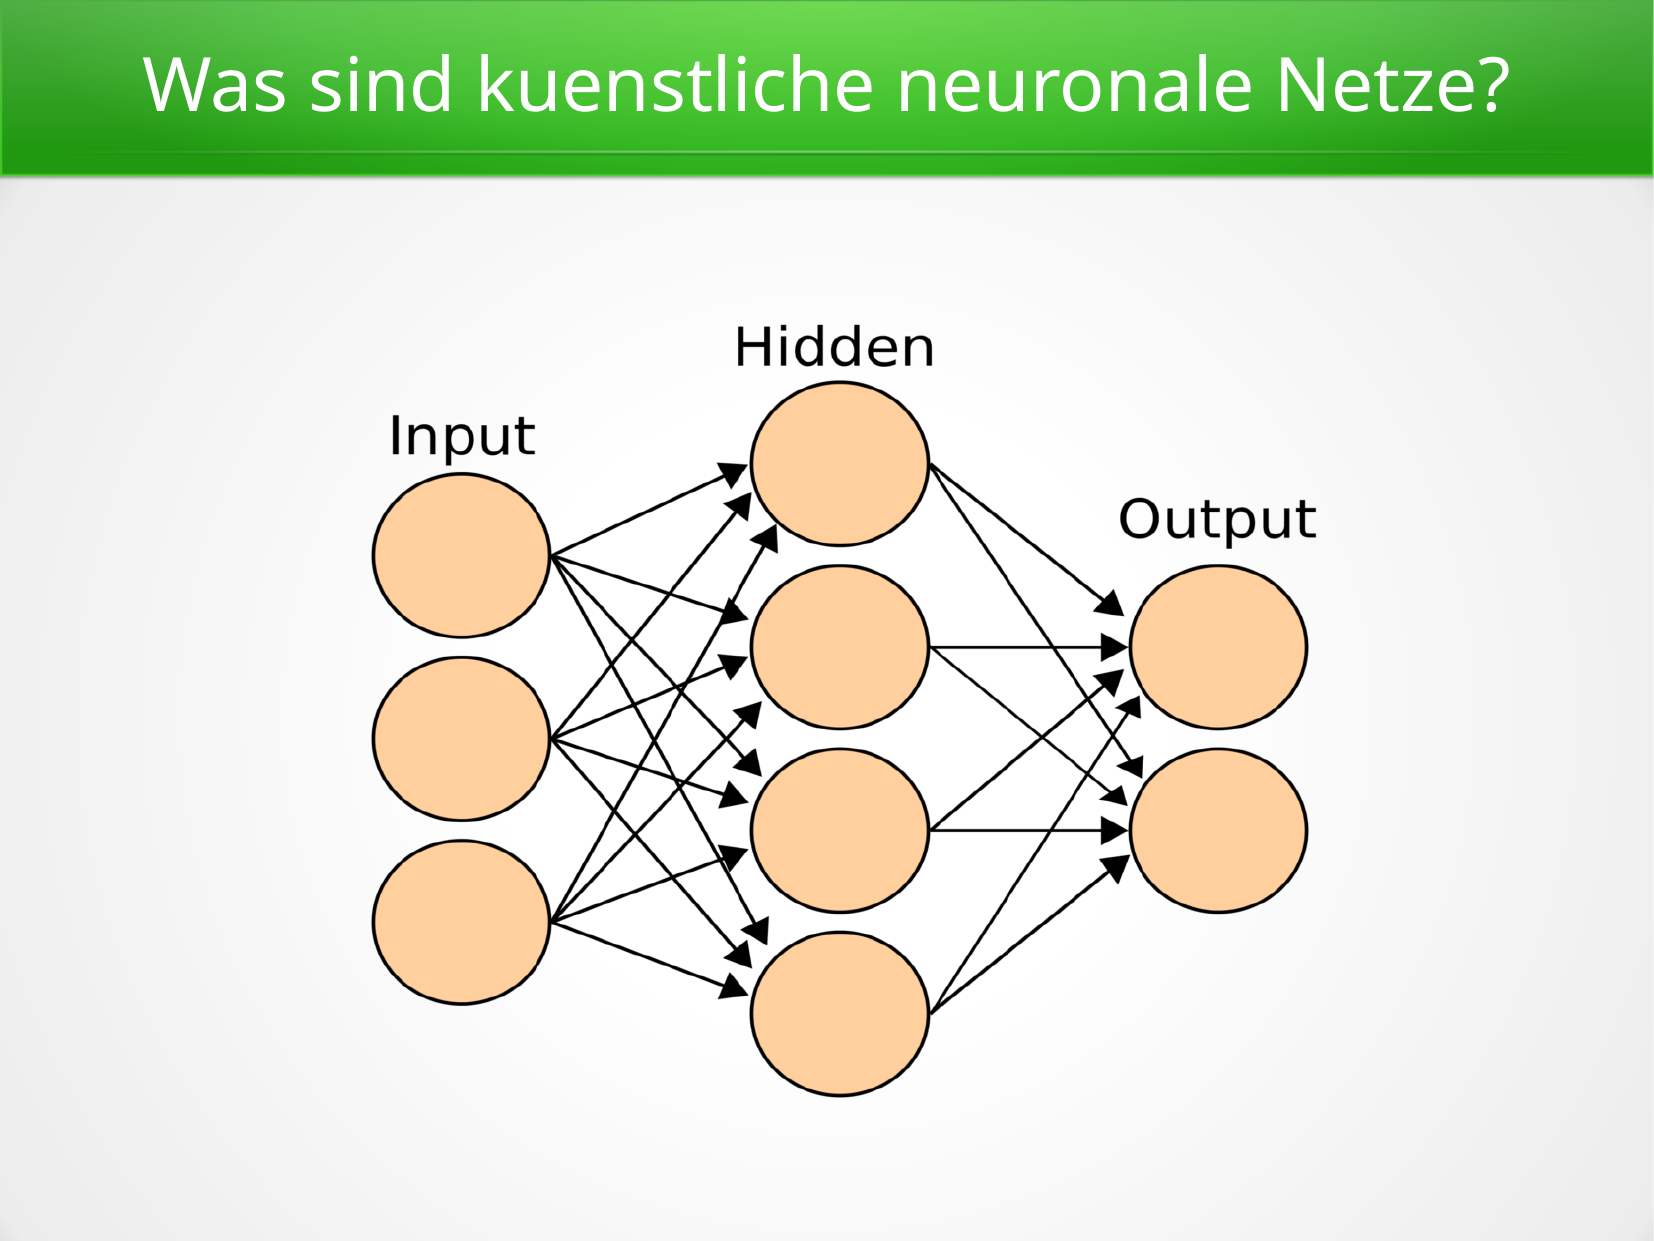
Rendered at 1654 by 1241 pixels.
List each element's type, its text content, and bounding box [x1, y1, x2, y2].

title Was sind kuenstliche neuronale Netze? [82, 11, 1571, 154]
picture [0, 0, 1654, 1241]
